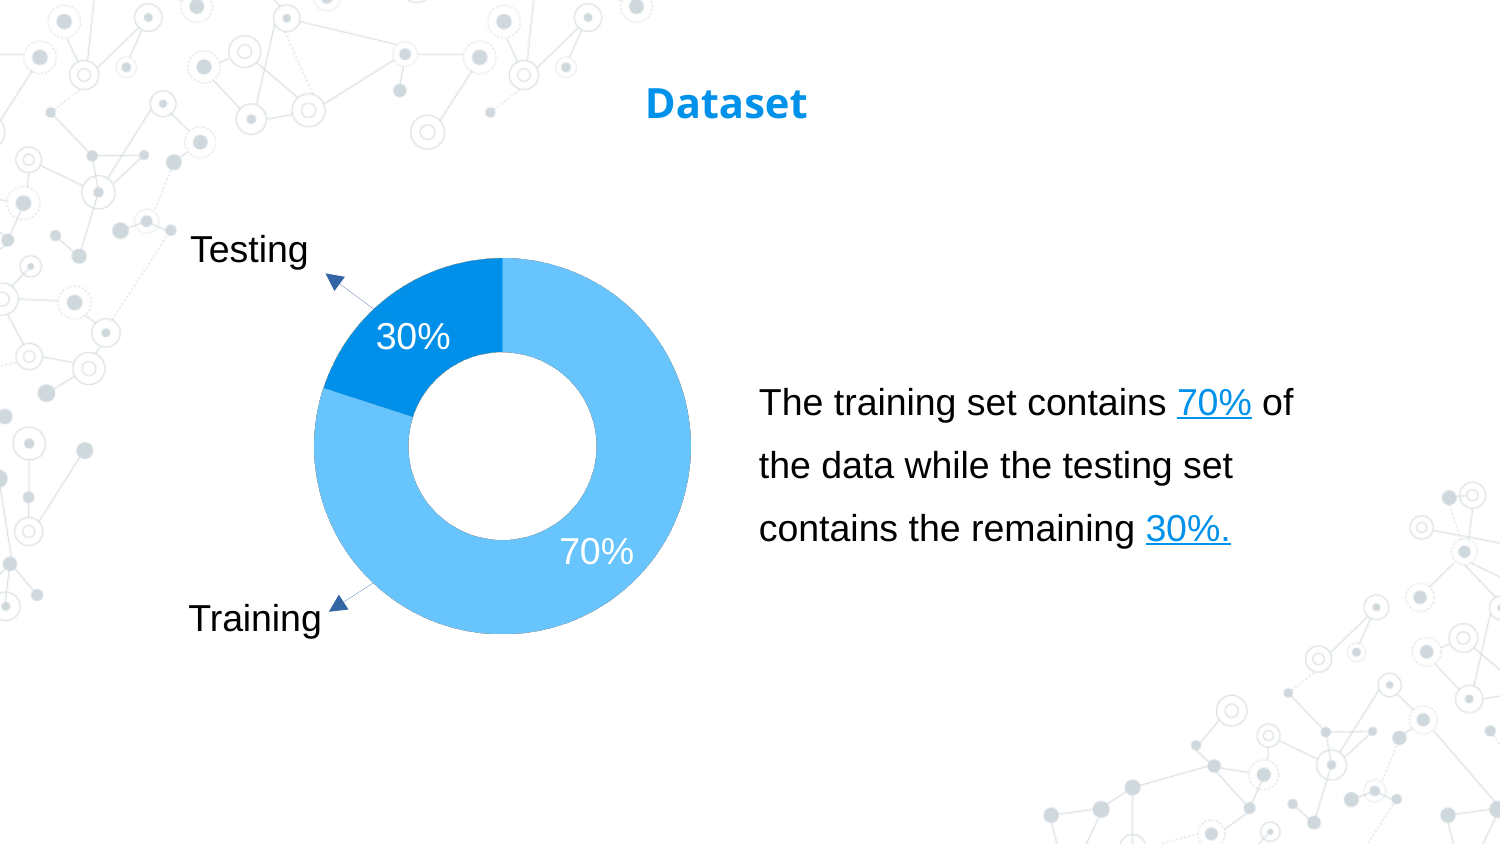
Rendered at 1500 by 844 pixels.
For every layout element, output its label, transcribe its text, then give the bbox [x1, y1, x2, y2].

text_box Dataset [105, 26, 1348, 142]
picture [0, 0, 1500, 844]
text_box 30% [361, 308, 466, 366]
text_box Training [173, 590, 337, 648]
text_box 70% [544, 523, 650, 581]
text_box The training set contains 70% of the data while the testing set contains the remaining 30%. [744, 352, 1345, 557]
text_box Testing [175, 221, 324, 278]
